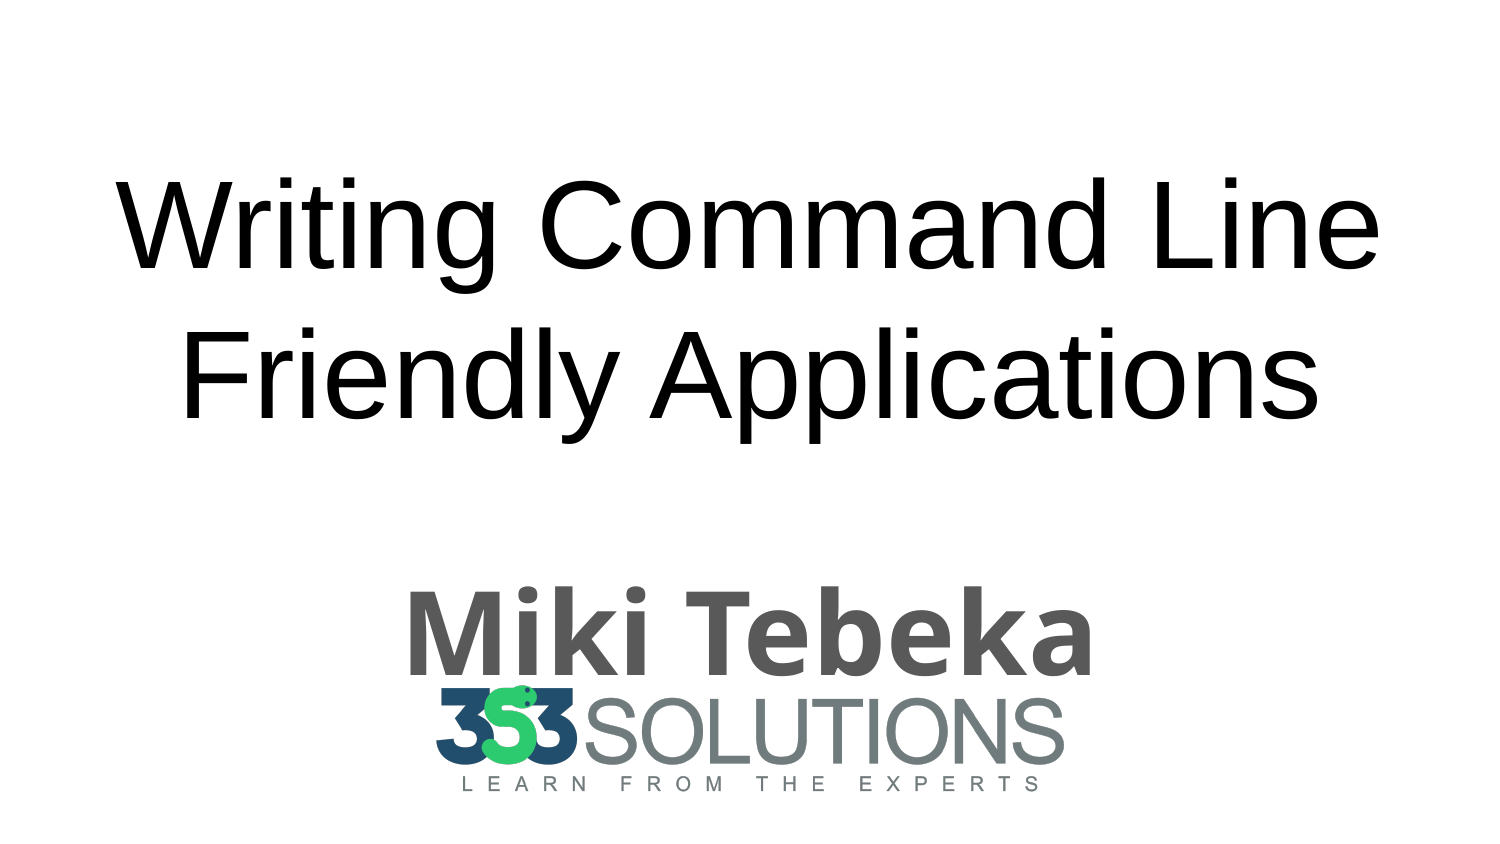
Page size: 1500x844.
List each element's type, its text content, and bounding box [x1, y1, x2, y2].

subtitle Miki Tebeka [51, 543, 1449, 674]
title Writing Command Line Friendly Applications [51, 122, 1449, 459]
picture [429, 680, 1071, 797]
